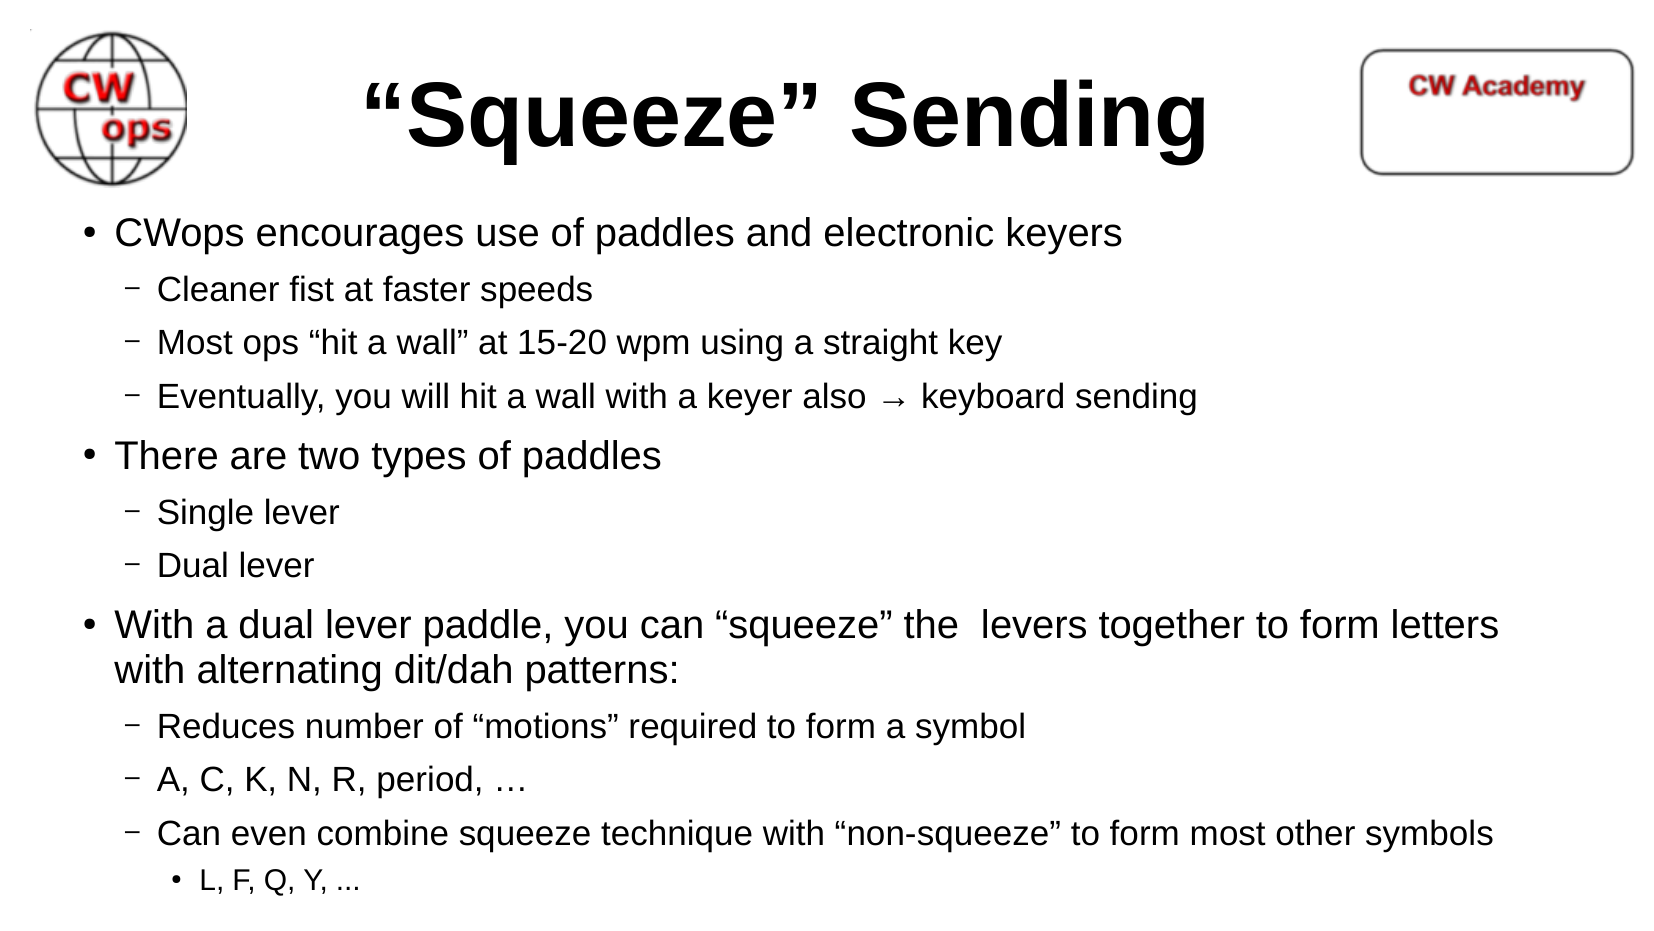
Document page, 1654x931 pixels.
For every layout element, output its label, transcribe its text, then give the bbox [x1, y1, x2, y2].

title “Squeeze” Sending [41, 37, 1531, 193]
picture [30, 29, 187, 180]
picture [1531, 37, 1640, 186]
list CWops encourages use of paddles and electronic keyers Cleaner fist at faster speeds Most ops “hit a wall” at 15-20 wpm using a straight key Eventually, you will hit a wall with a keyer also → keyboard sending There are two types of paddles Single lever Dual lever With a dual lever paddle, you can “squeeze” the levers together to form letters with alternating dit/dah patterns: Reduces number of “motions” required to form a symbol A, C, K, N, R, period, … Can even combine squeeze technique with “non-squeeze” to form most other symbols L, F, Q, Y, ... [71, 210, 1561, 901]
